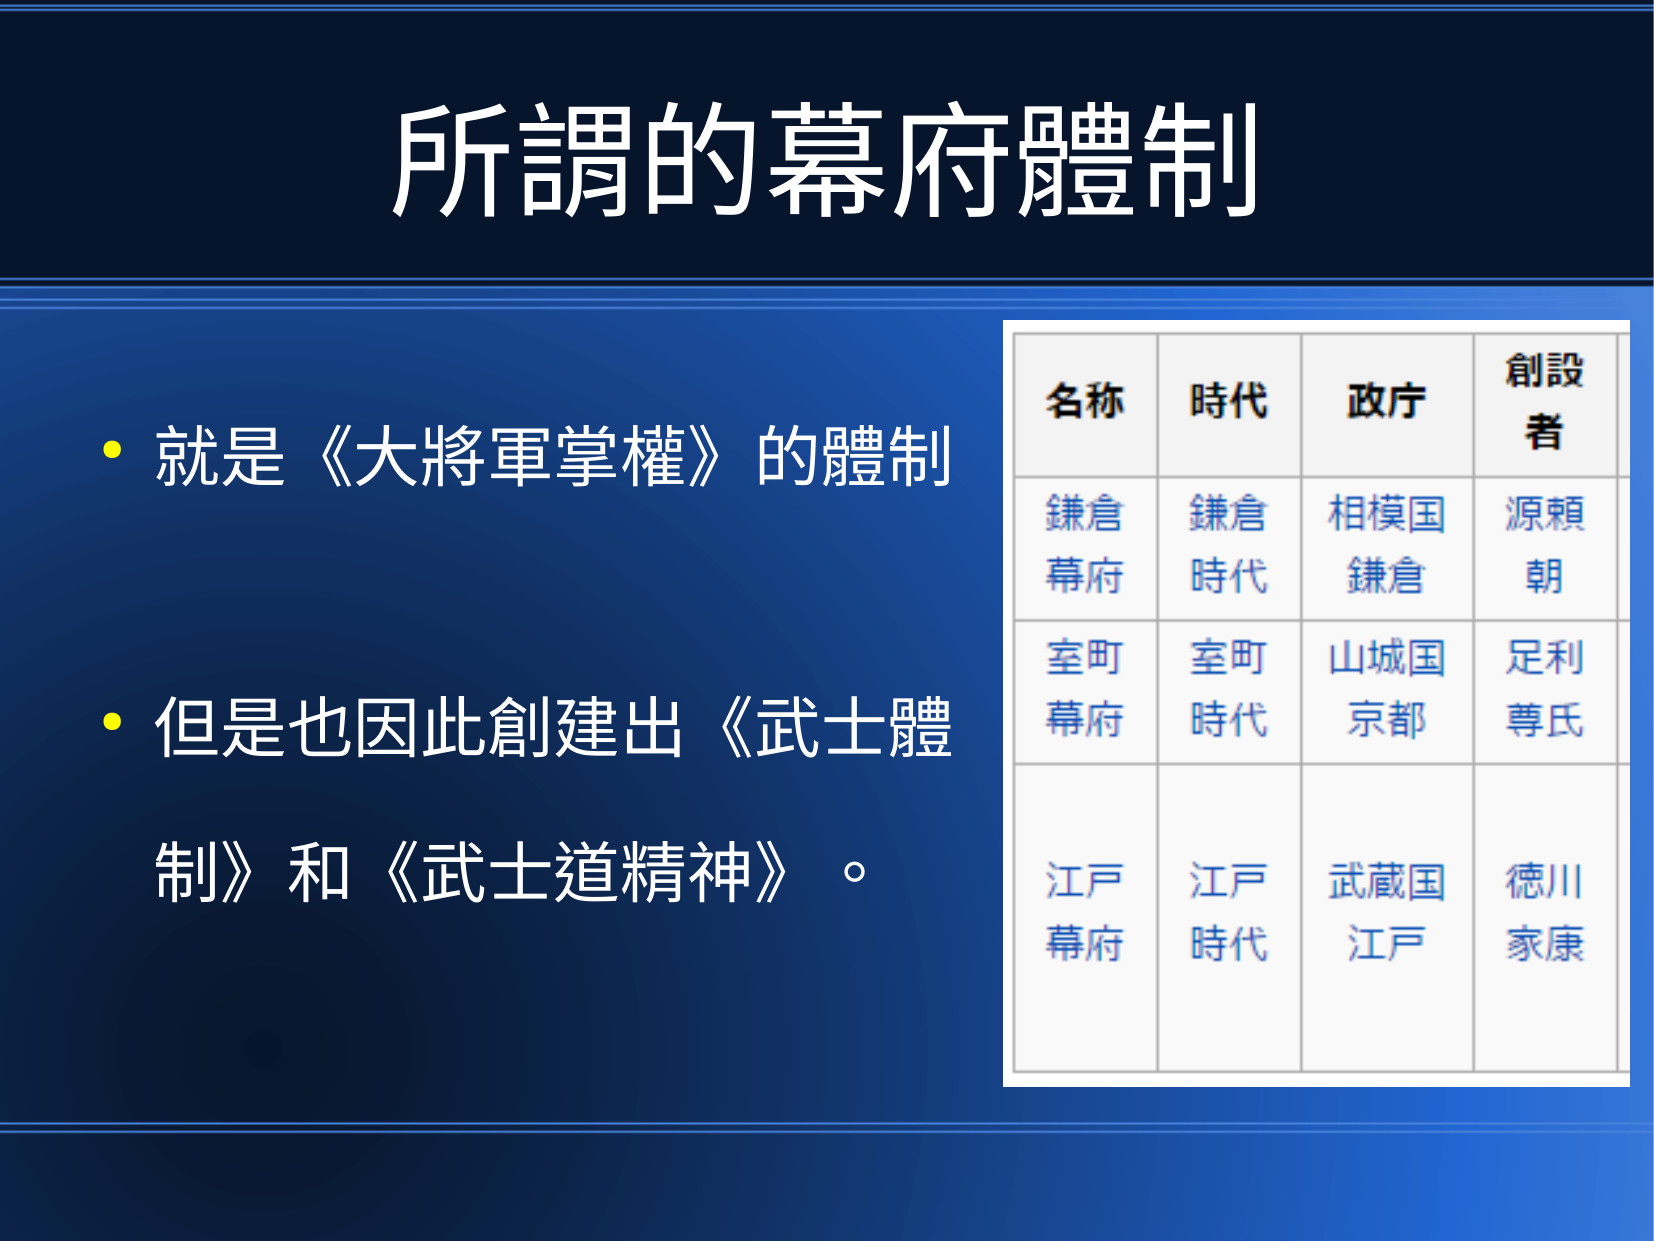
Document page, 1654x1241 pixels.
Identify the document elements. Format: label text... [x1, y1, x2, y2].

picture [0, 0, 1654, 1241]
list 就是《大將軍掌權》的體制 但是也因此創建出《武士體制》和《武士道精神》。 [82, 355, 981, 1241]
title 所謂的幕府體制 [82, 49, 1571, 257]
